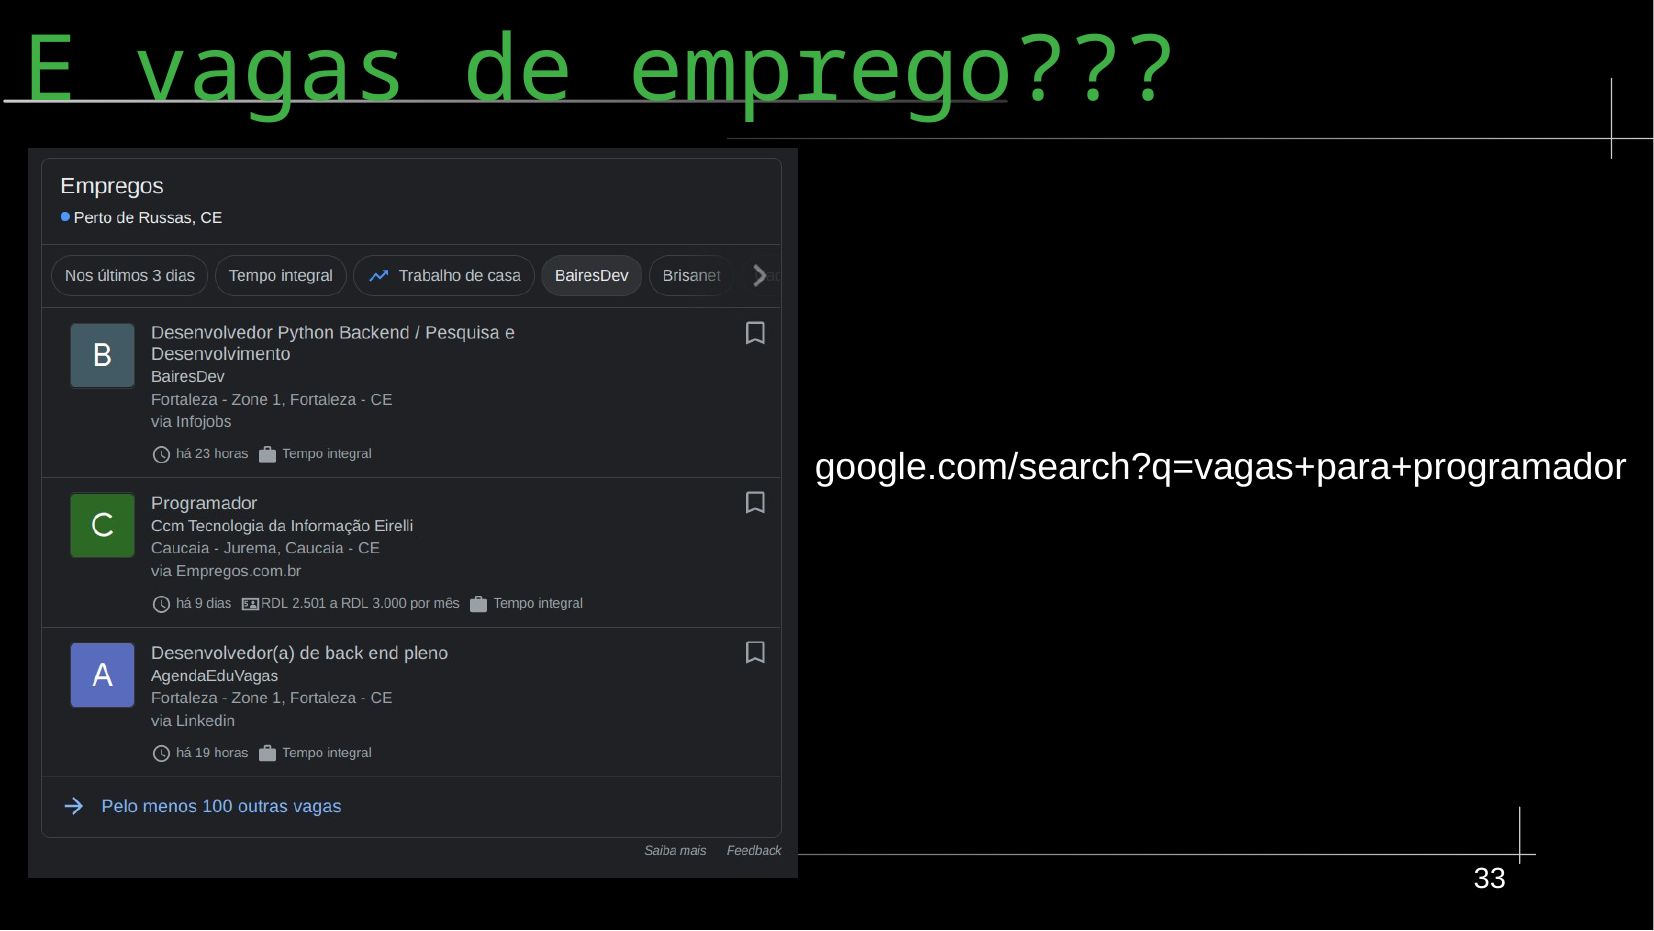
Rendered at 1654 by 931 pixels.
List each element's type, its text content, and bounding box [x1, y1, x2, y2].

text_box google.com/search?q=vagas+para+programador [800, 438, 1642, 496]
title E vagas de emprego??? [23, 7, 1589, 123]
picture [28, 148, 798, 878]
